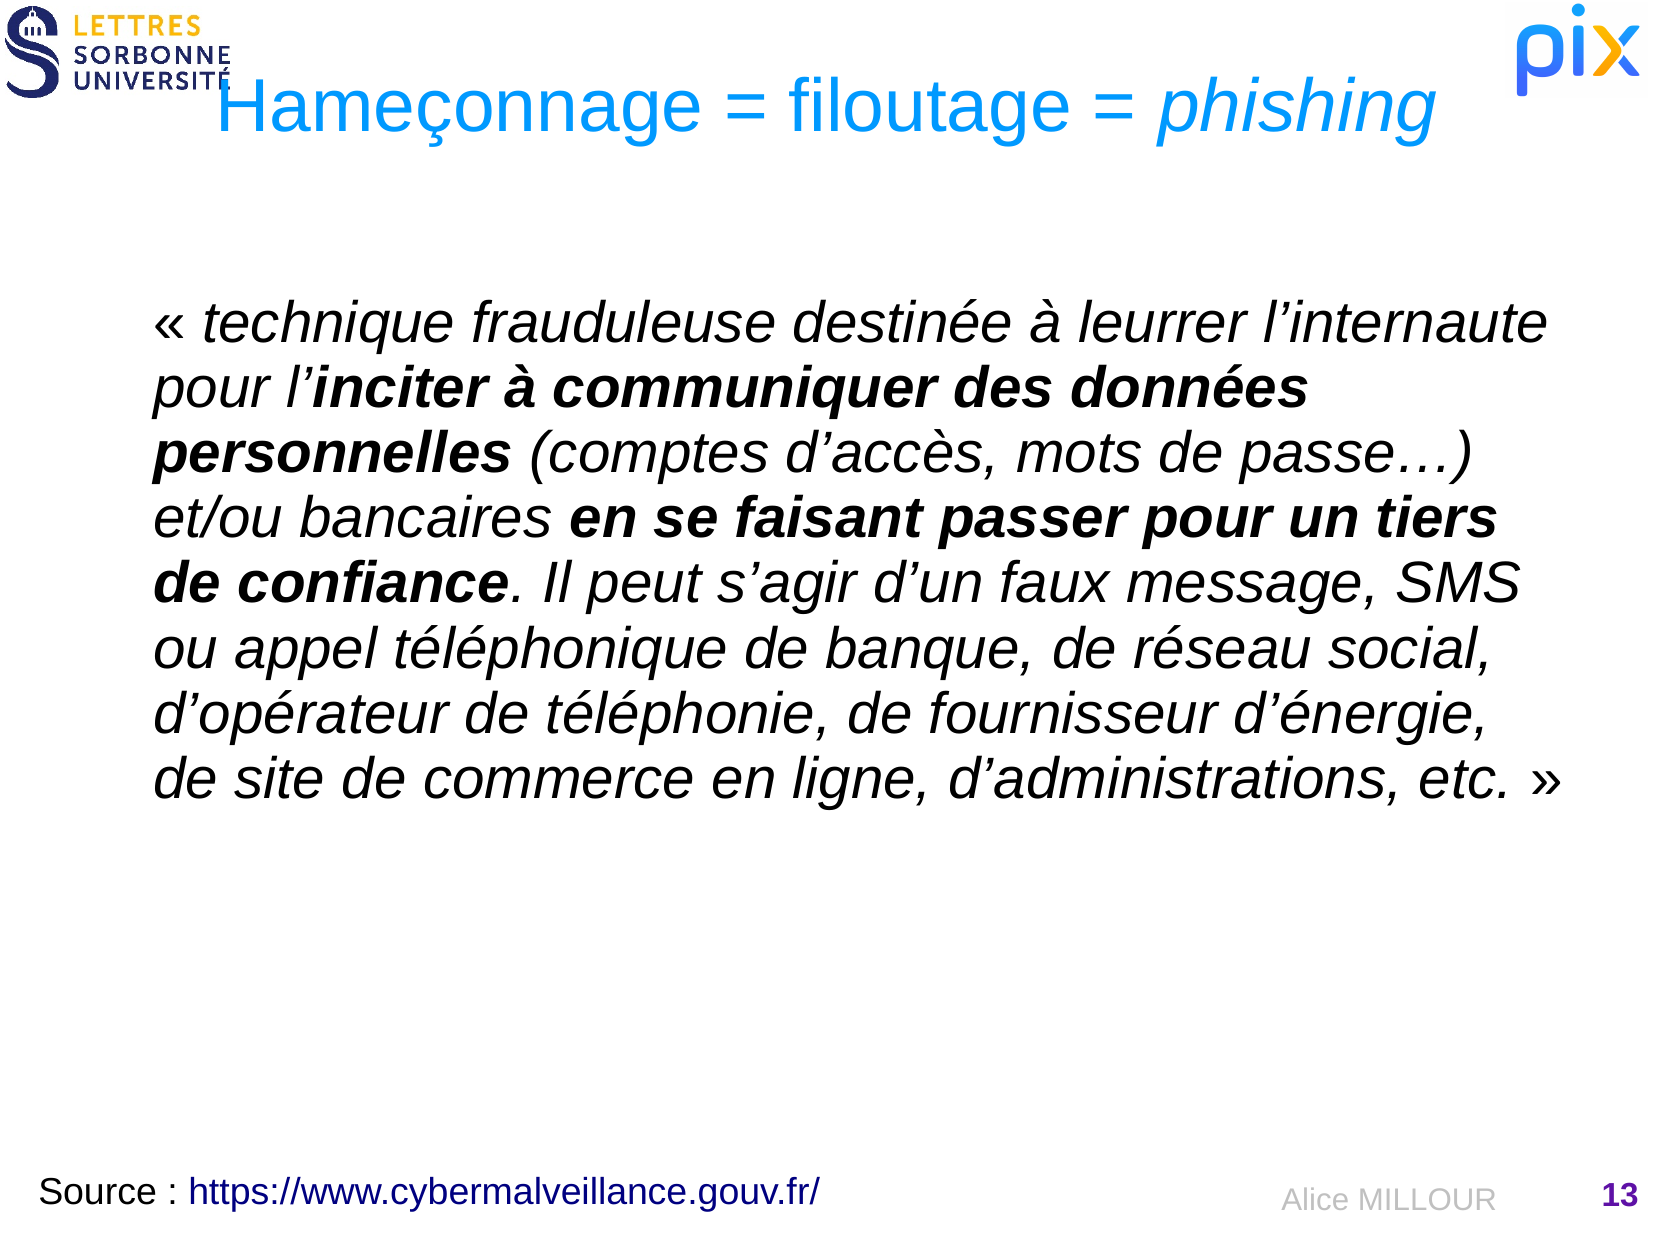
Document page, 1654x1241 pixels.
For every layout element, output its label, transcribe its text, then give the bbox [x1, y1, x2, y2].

text_box Source : https://www.cybermalveillance.gouv.fr/ [23, 1163, 1400, 1241]
picture [1571, 2, 1648, 98]
picture [5, 6, 82, 98]
title Hameçonnage = filoutage = phishing [82, 2, 1571, 210]
list « technique frauduleuse destinée à leurrer l’internaute pour l’inciter à communiquer des données personnelles (comptes d’accès, mots de passe…) et/ou bancaires en se faisant passer pour un tiers de confiance. Il peut s’agir d’un faux message, SMS ou appel téléphonique de banque, de réseau social, d’opérateur de téléphonie, de fournisseur d’énergie, de site de commerce en ligne, d’administrations, etc. » [82, 290, 1571, 1010]
